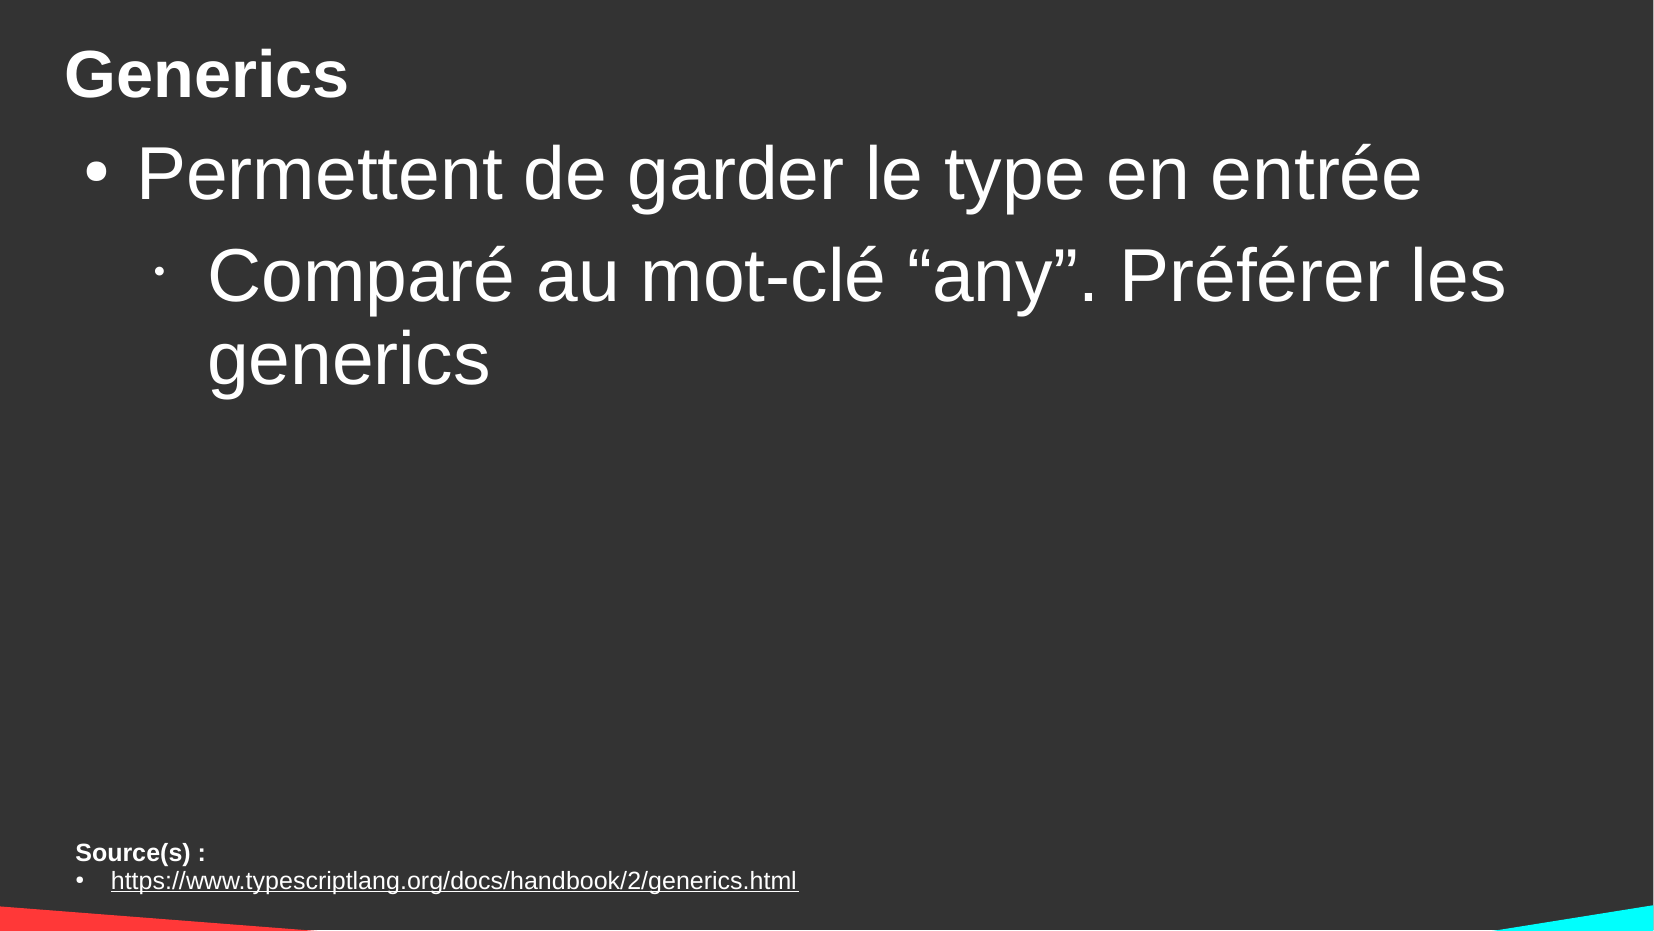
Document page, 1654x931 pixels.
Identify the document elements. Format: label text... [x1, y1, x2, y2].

text_box [0, 906, 318, 931]
list Permettent de garder le type en entrée Comparé au mot-clé “any”. Préférer les generics [65, 131, 1544, 426]
text_box [1492, 905, 1654, 931]
title Generics [64, 37, 1365, 113]
text_box Source(s) : https://www.typescriptlang.org/docs/handbook/2/generics.html [60, 793, 1546, 903]
